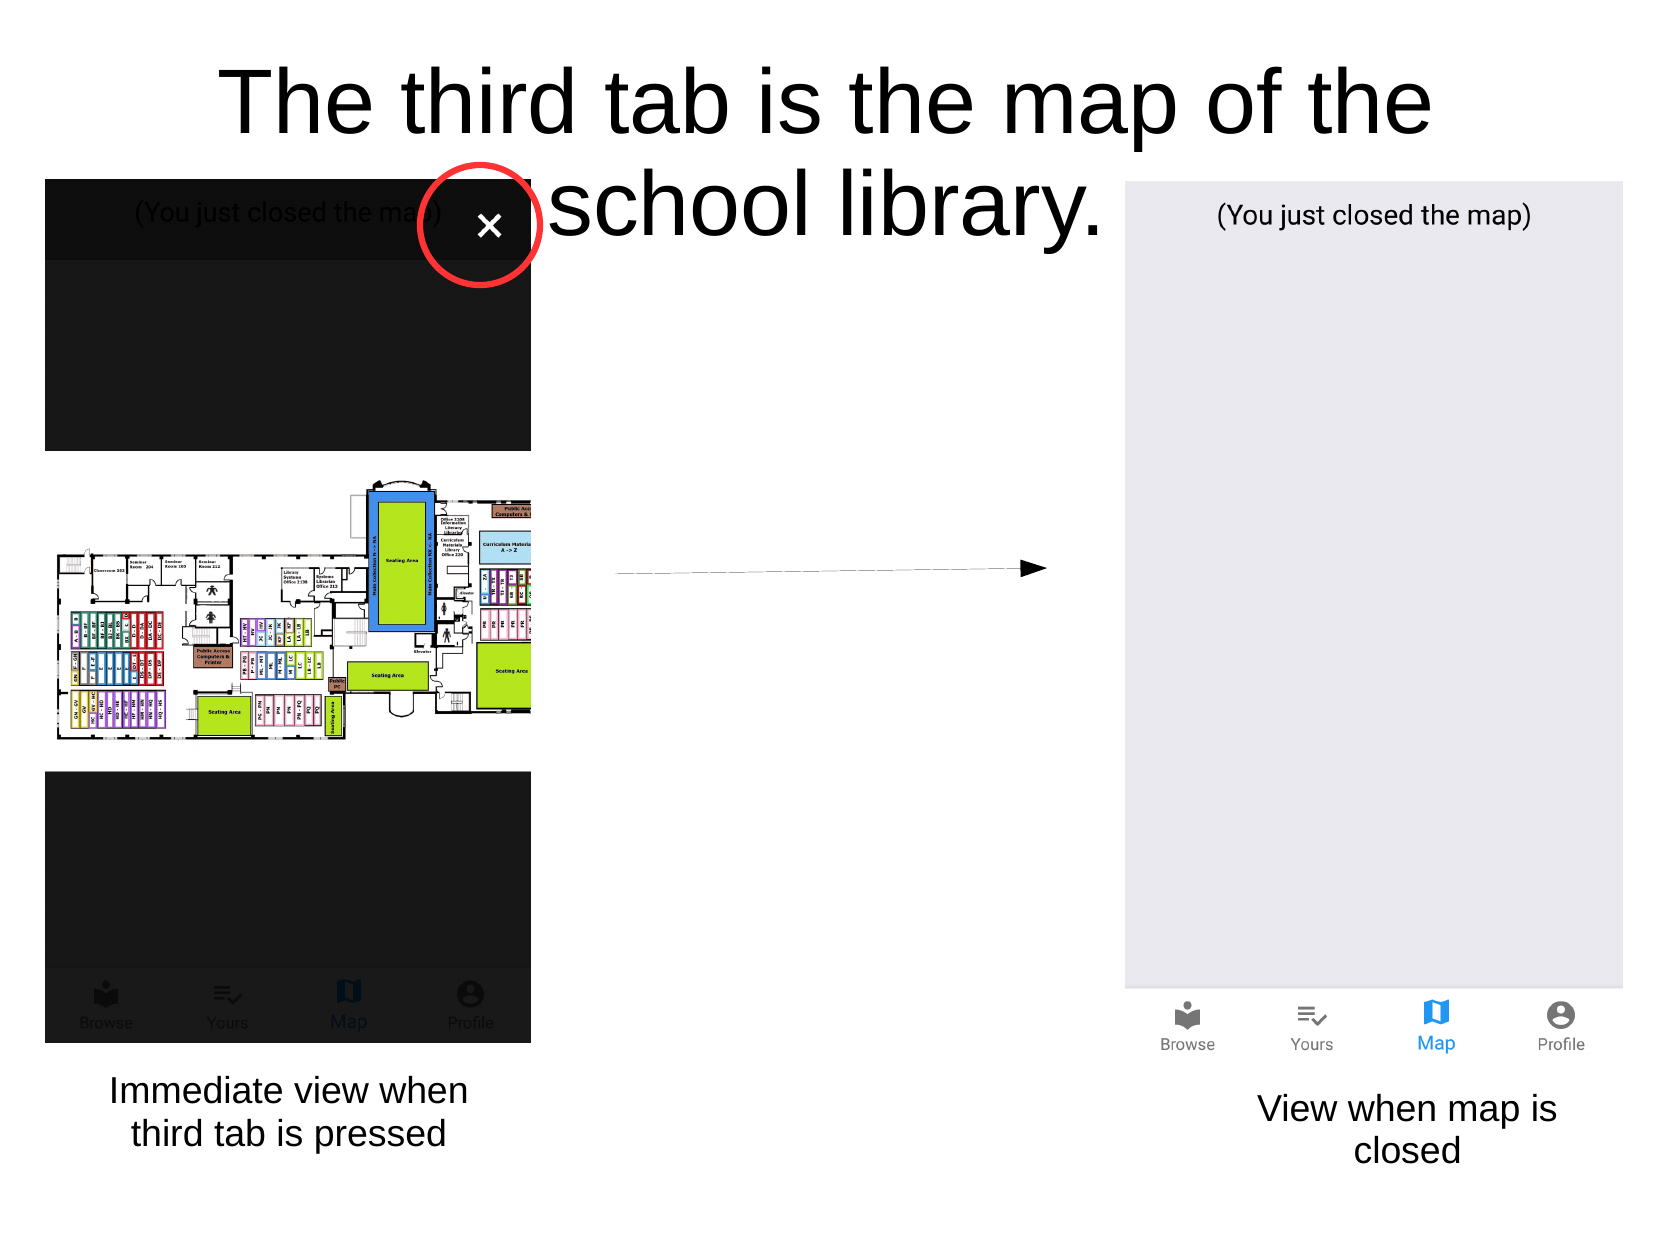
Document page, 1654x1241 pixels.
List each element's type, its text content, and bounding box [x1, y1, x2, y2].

text_box View when map is closed [1242, 1080, 1573, 1179]
title The third tab is the map of the school library. [82, 49, 1571, 257]
picture [1125, 181, 1623, 1066]
picture [424, 179, 531, 281]
picture [45, 179, 531, 1043]
picture [525, 179, 531, 186]
text_box Immediate view when third tab is pressed [94, 1062, 484, 1162]
